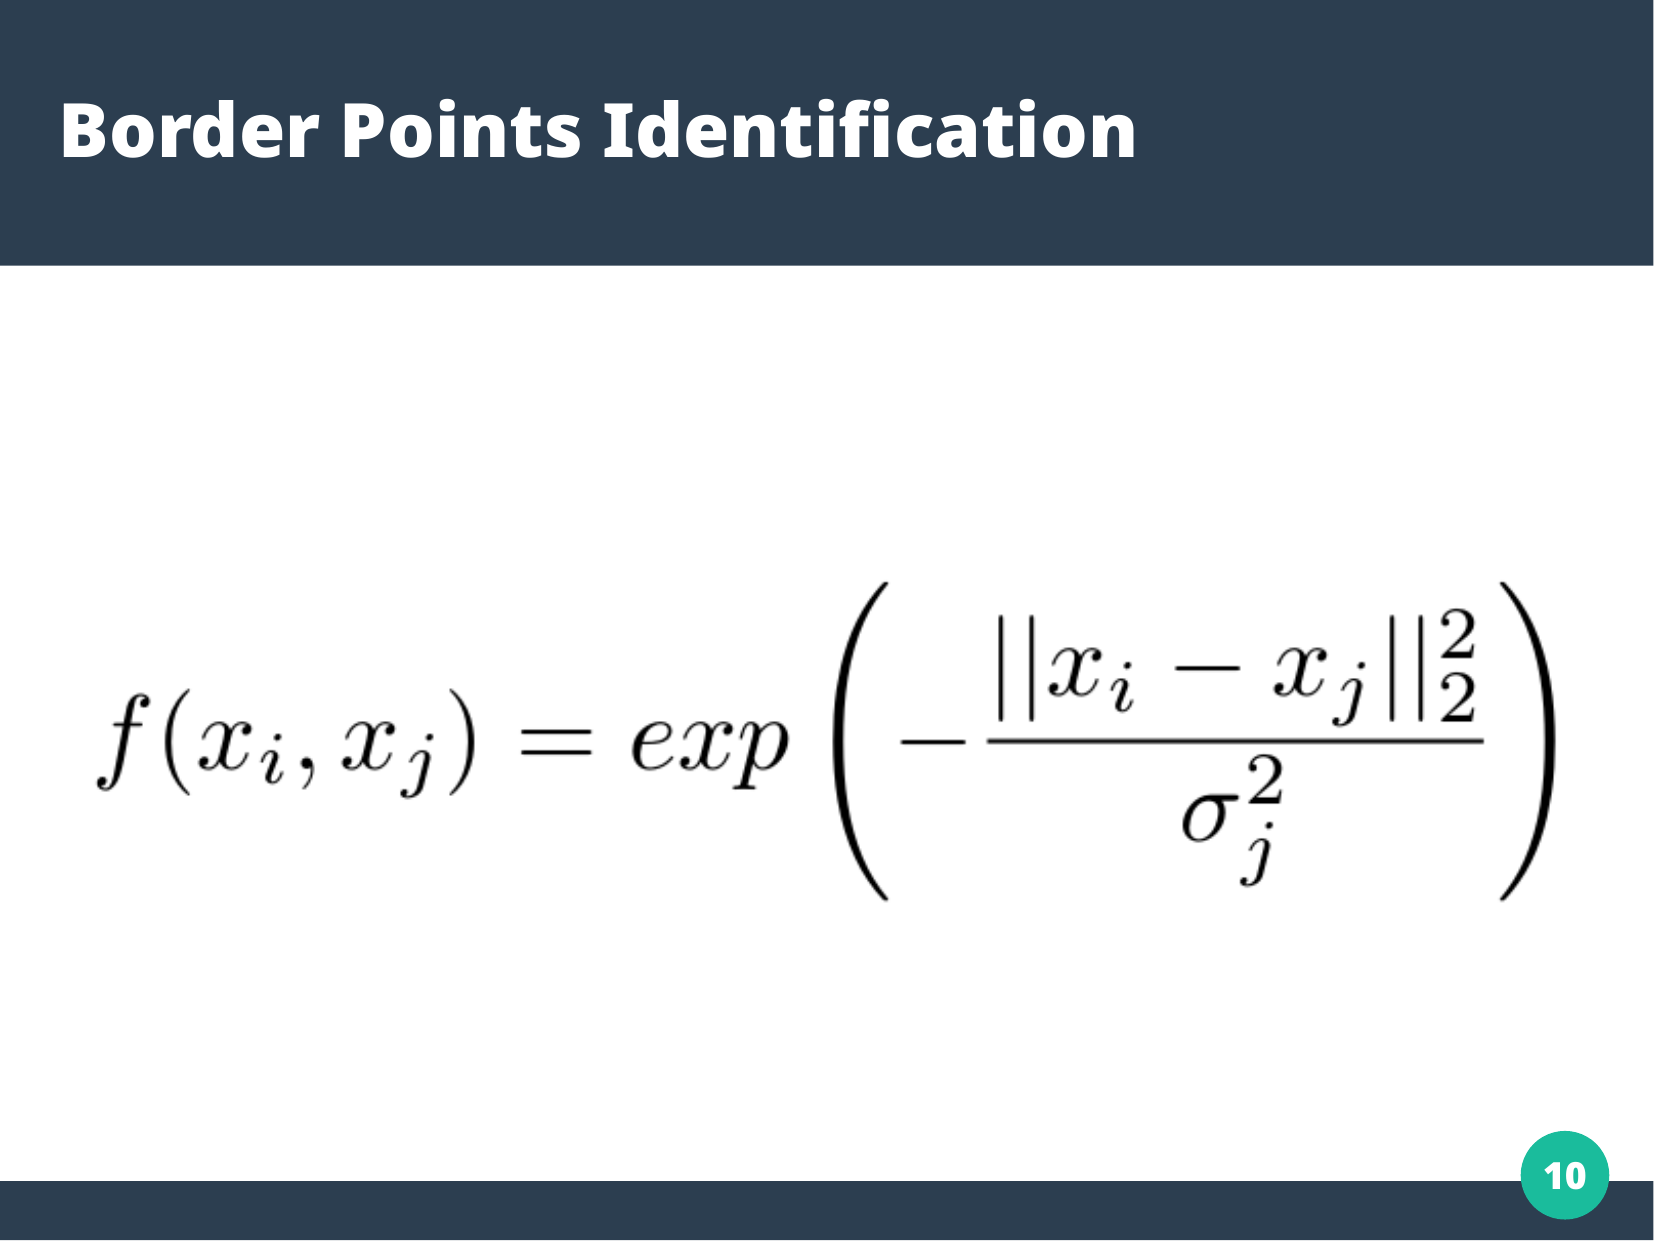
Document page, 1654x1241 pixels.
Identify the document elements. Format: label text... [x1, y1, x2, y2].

picture [59, 515, 1595, 962]
title Border Points Identification [59, 49, 1595, 207]
